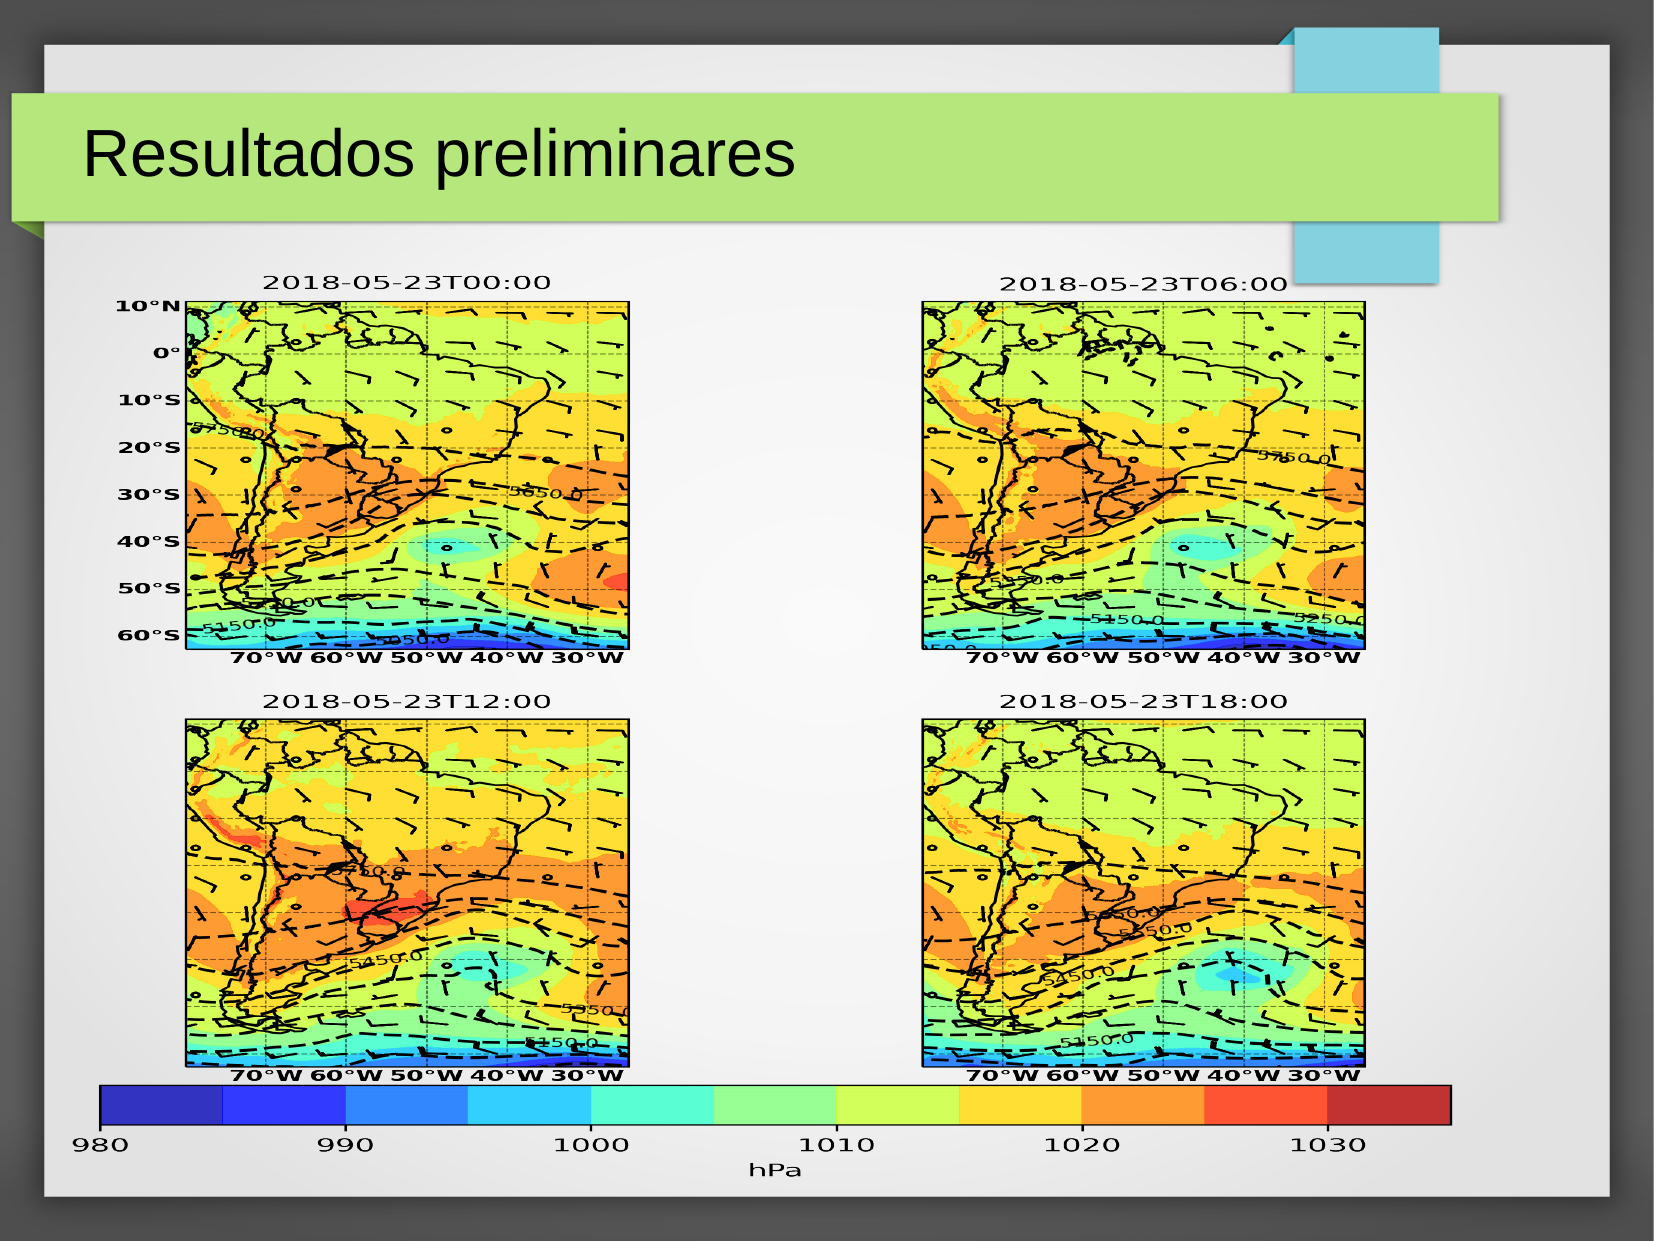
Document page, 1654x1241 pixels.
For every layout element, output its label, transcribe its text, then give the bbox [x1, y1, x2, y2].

title Resultados preliminares [82, 94, 1264, 213]
picture [0, 0, 1654, 1241]
